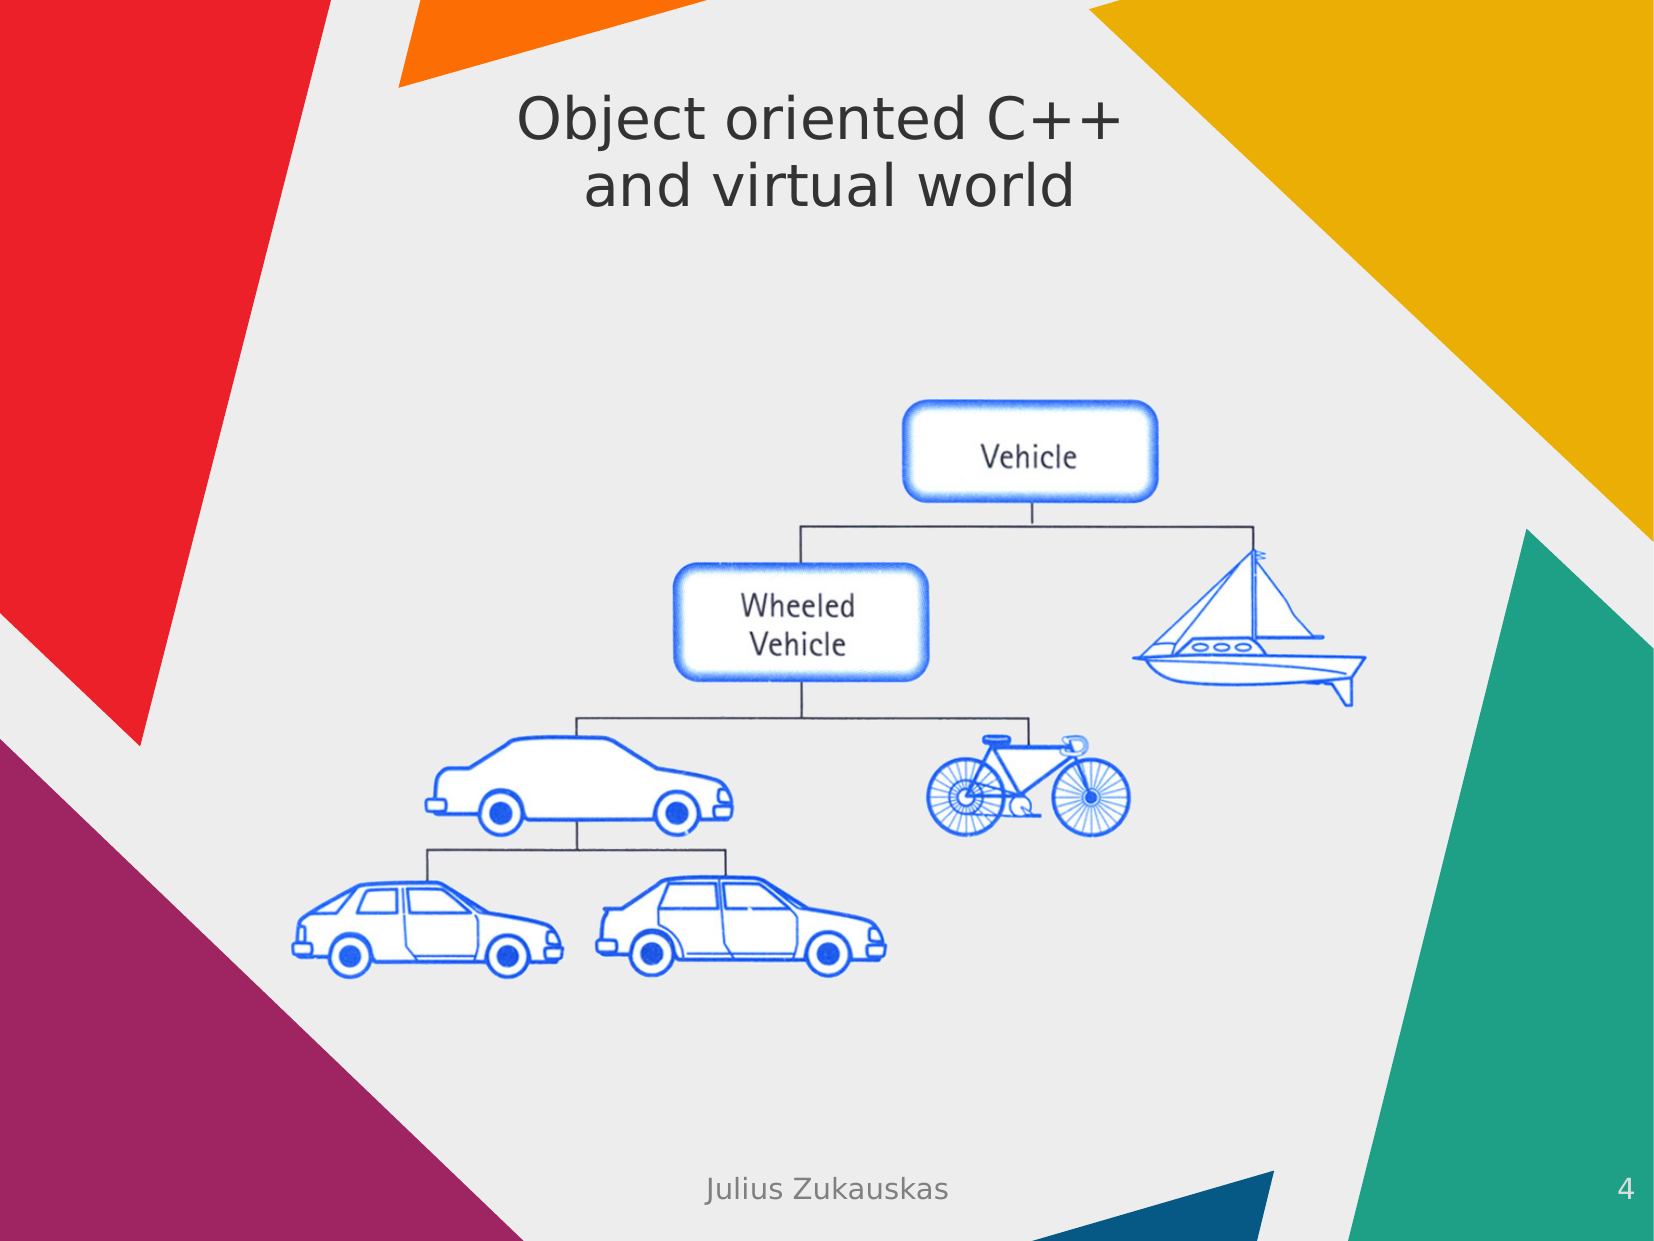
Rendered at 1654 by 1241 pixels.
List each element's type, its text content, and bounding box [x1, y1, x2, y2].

title Object oriented C++ and virtual world [289, 49, 1372, 257]
picture [289, 397, 1371, 982]
